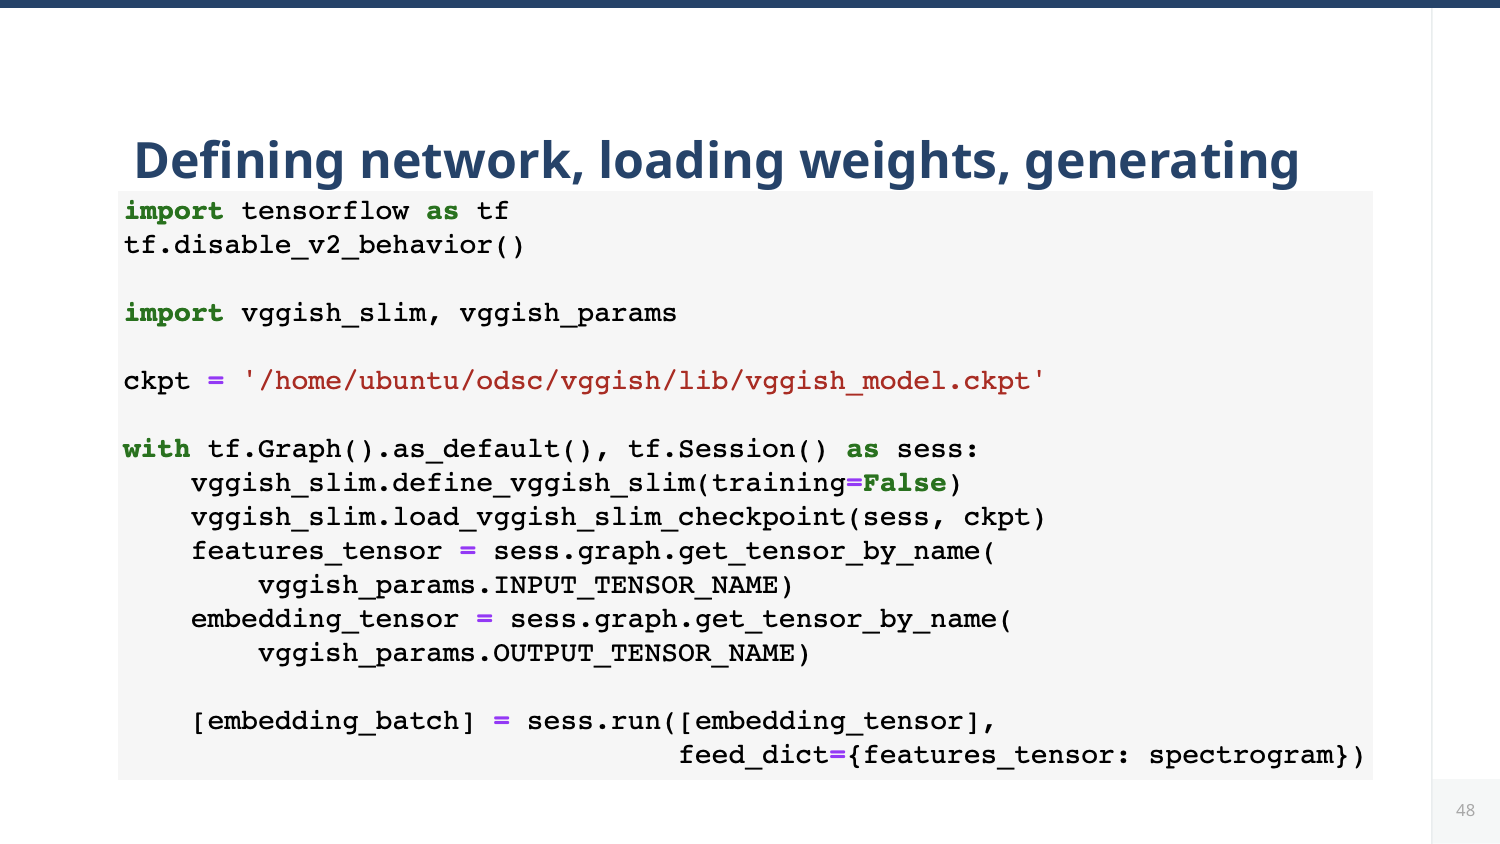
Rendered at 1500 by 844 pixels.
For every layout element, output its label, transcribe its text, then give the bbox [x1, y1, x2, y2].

picture [118, 191, 1373, 780]
slide_number <number> [1400, 779, 1491, 844]
title Defining network, loading weights, generating embeddings [118, 113, 1432, 391]
